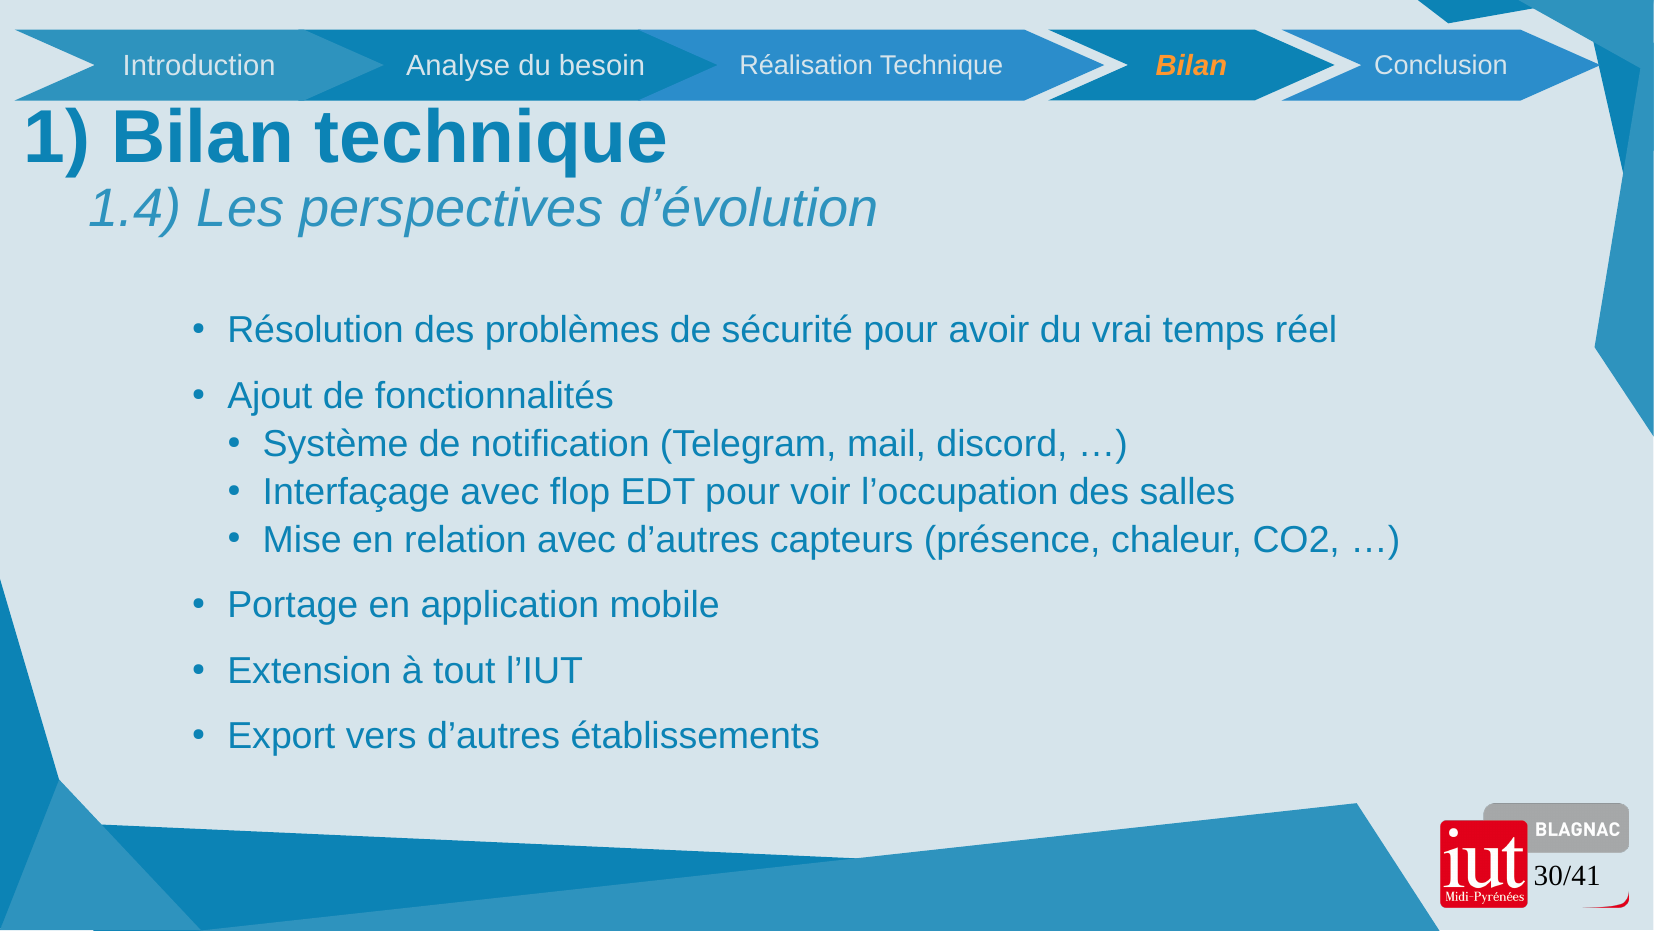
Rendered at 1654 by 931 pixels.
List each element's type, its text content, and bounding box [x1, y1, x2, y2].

text_box Réalisation Technique [637, 29, 1105, 101]
text_box Conclusion [1281, 29, 1601, 101]
text_box Analyse du besoin [305, 29, 715, 101]
title 1) Bilan technique [23, 94, 1512, 179]
text_box Introduction [14, 29, 384, 101]
title 1.4) Les perspectives d’évolution [88, 177, 1388, 238]
picture [1440, 803, 1629, 908]
text_box Résolution des problèmes de sécurité pour avoir du vrai temps réel Ajout de fonctionnalités Système de notification (Telegram, mail, discord, …) Interfaçage avec flop EDT pour voir l’occupation des salles Mise en relation avec d’autres capteurs (présence, chaleur, CO2, …) Portage en application mobile Extension à tout l’IUT Export vers d’autres établissements [177, 301, 1416, 804]
text_box Bilan [1048, 29, 1335, 101]
